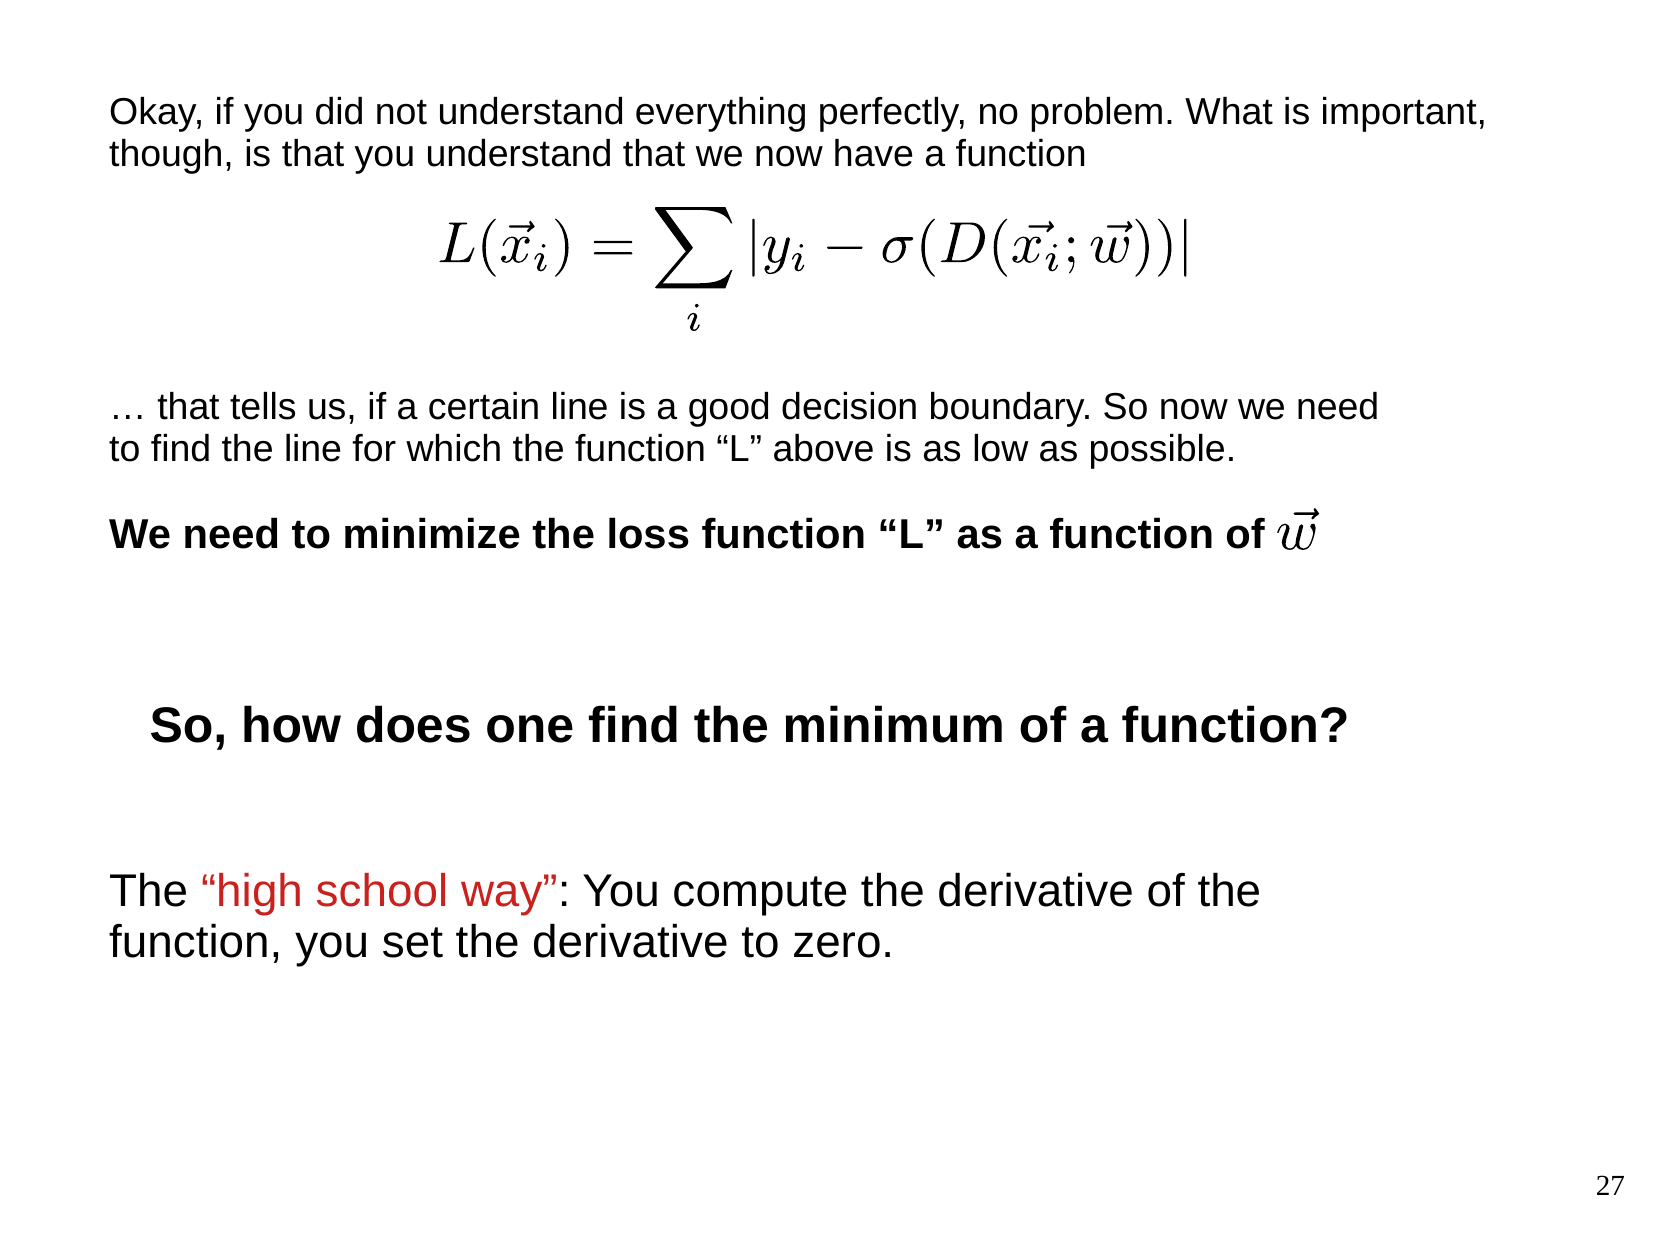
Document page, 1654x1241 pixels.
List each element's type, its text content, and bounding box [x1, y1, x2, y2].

text_box … that tells us, if a certain line is a good decision boundary. So now we need to find the line for which the function “L” above is as low as possible. We need to minimize the loss function “L” as a function of So, how does one find the minimum of a function? The “high school way”: You compute the derivative of the function, you set the derivative to zero. [94, 377, 1406, 975]
picture [1275, 507, 1321, 550]
picture [437, 201, 1194, 331]
text_box Okay, if you did not understand everything perfectly, no problem. What is important, though, is that you understand that we now have a function [94, 82, 1524, 182]
